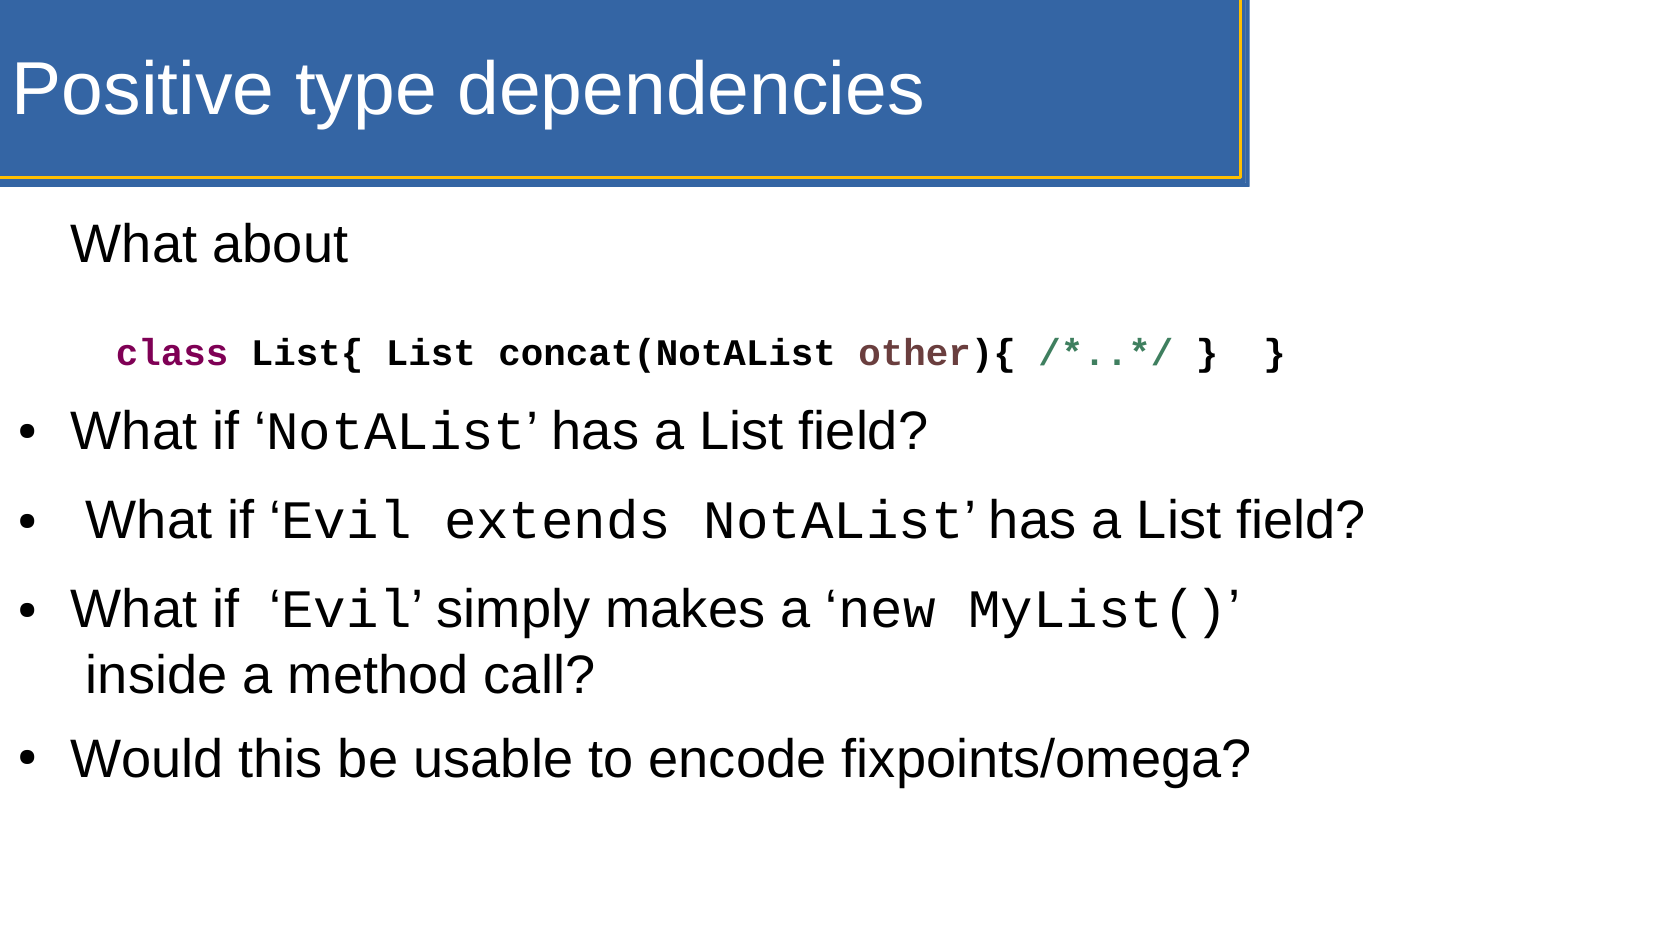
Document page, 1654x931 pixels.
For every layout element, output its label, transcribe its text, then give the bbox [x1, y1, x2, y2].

list What about class List{ List concat(NotAList other){ /*..*/ } } What if ‘NotAList’ has a List field? What if ‘Evil extends NotAList’ has a List field? What if ‘Evil’ simply makes a ‘new MyList()’ inside a method call? Would this be usable to encode fixpoints/omega? [0, 213, 1651, 919]
title Positive type dependencies [11, 4, 1238, 173]
